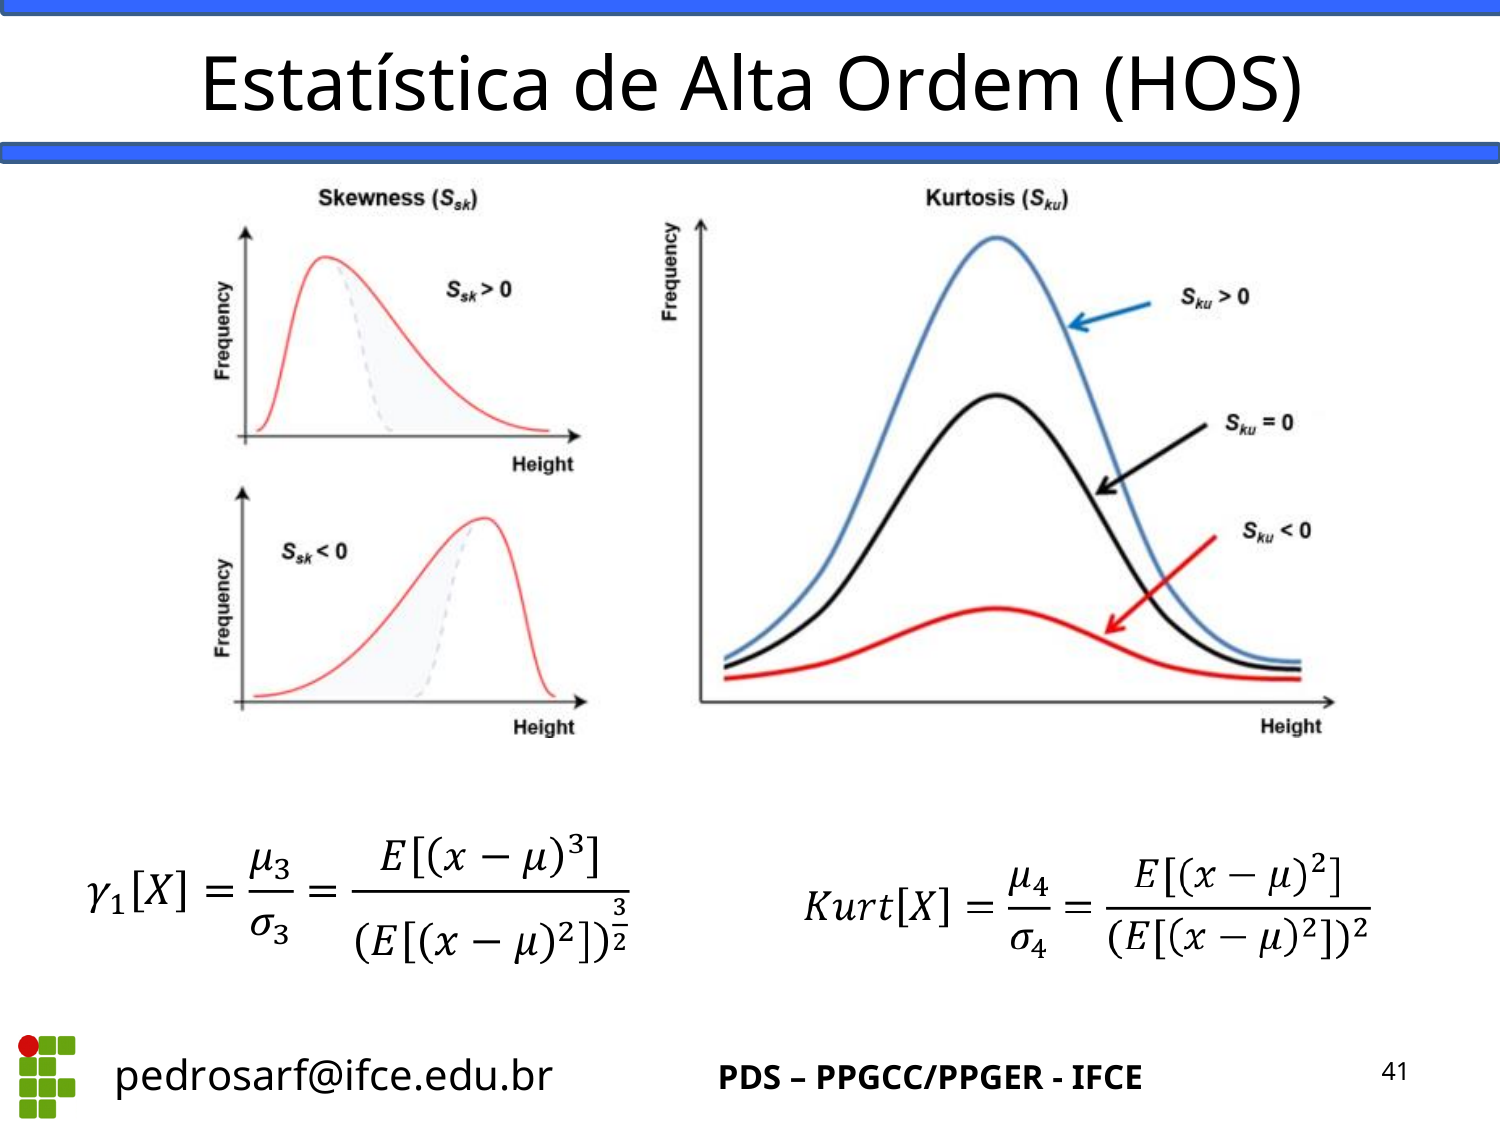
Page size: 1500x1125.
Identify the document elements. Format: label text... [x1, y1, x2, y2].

picture [212, 165, 1340, 738]
picture [17, 1034, 77, 1120]
picture [797, 850, 1382, 973]
picture [82, 814, 649, 1004]
text_box Estatística de Alta Ordem (HOS) [76, 26, 1427, 134]
text_box <número> [1074, 1042, 1426, 1103]
